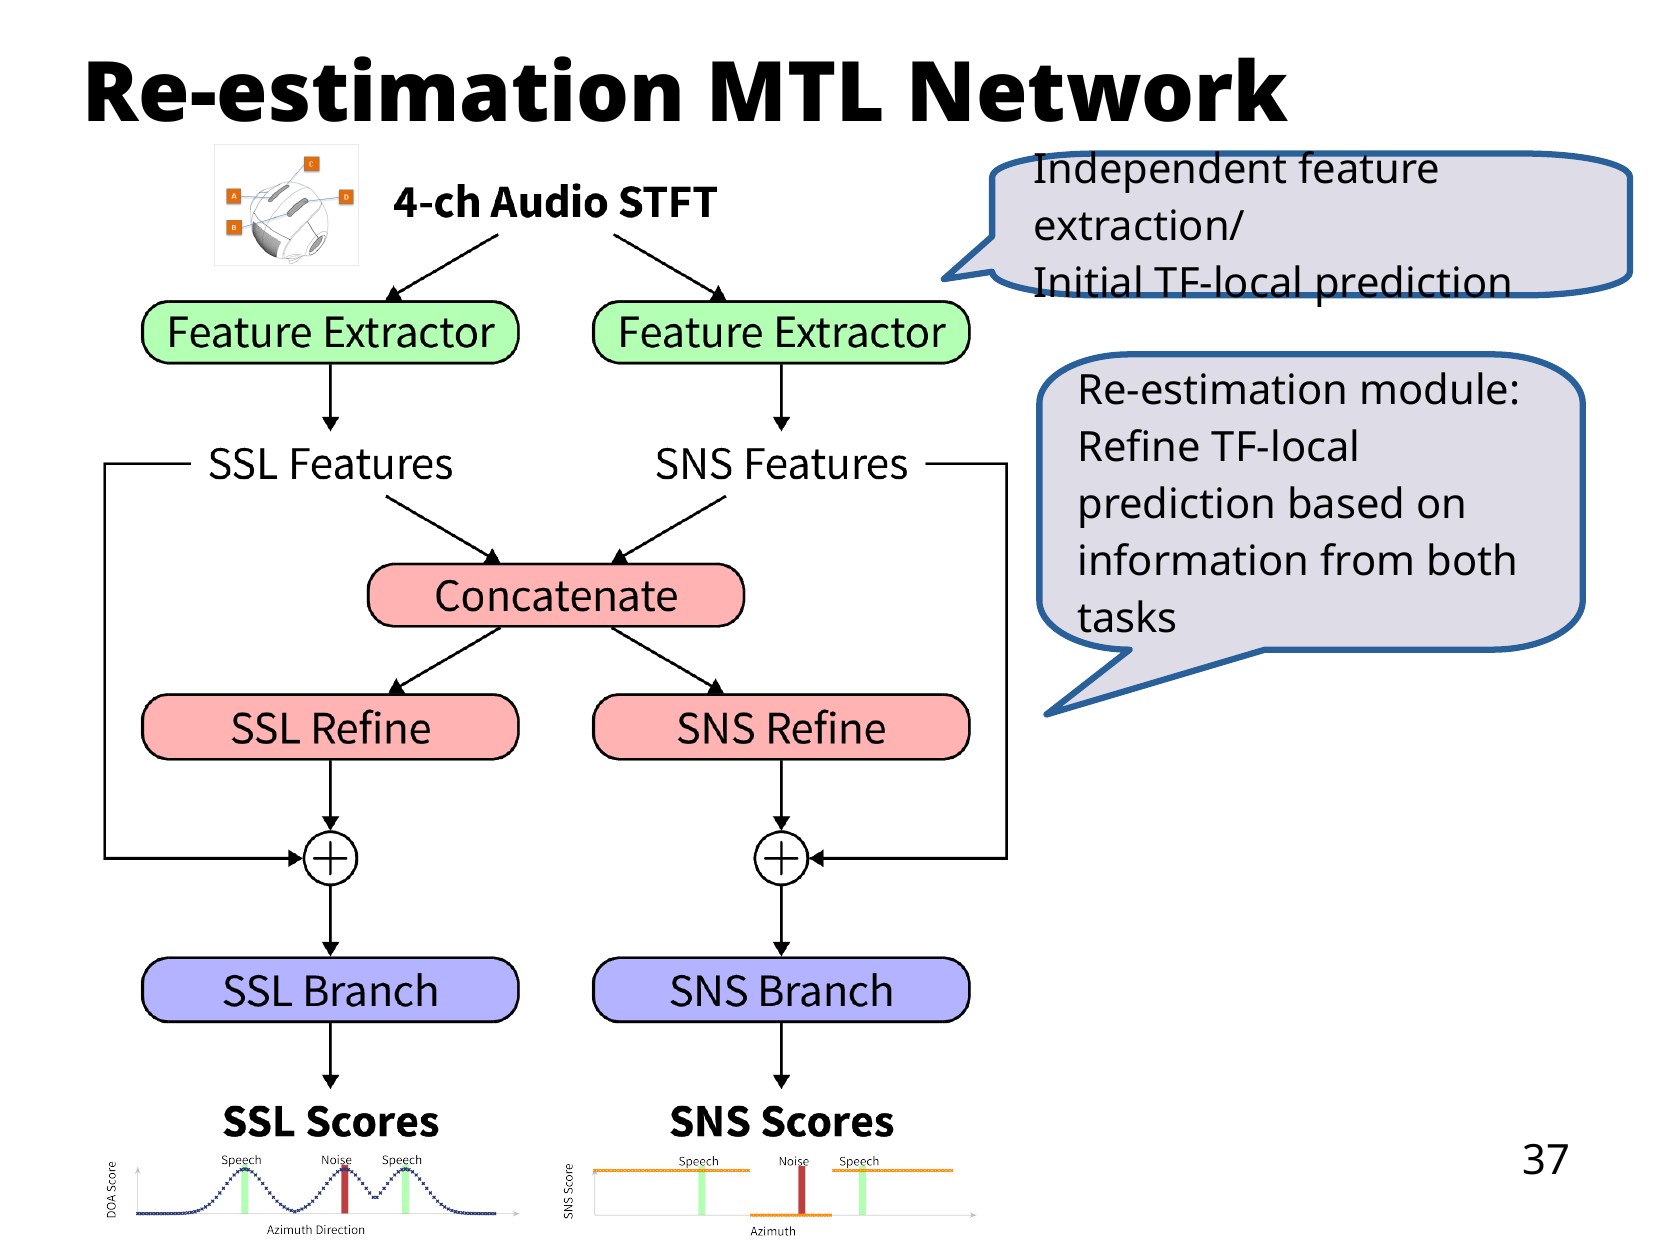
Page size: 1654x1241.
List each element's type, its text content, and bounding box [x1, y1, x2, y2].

text_box Re-estimation module: Refine TF-local prediction based on information from both tasks [1039, 354, 1583, 715]
picture [94, 141, 1008, 1241]
text_box Independent feature extraction/ Initial TF-local prediction [1000, 153, 1630, 296]
title Re-estimation MTL Network [82, 37, 1571, 143]
